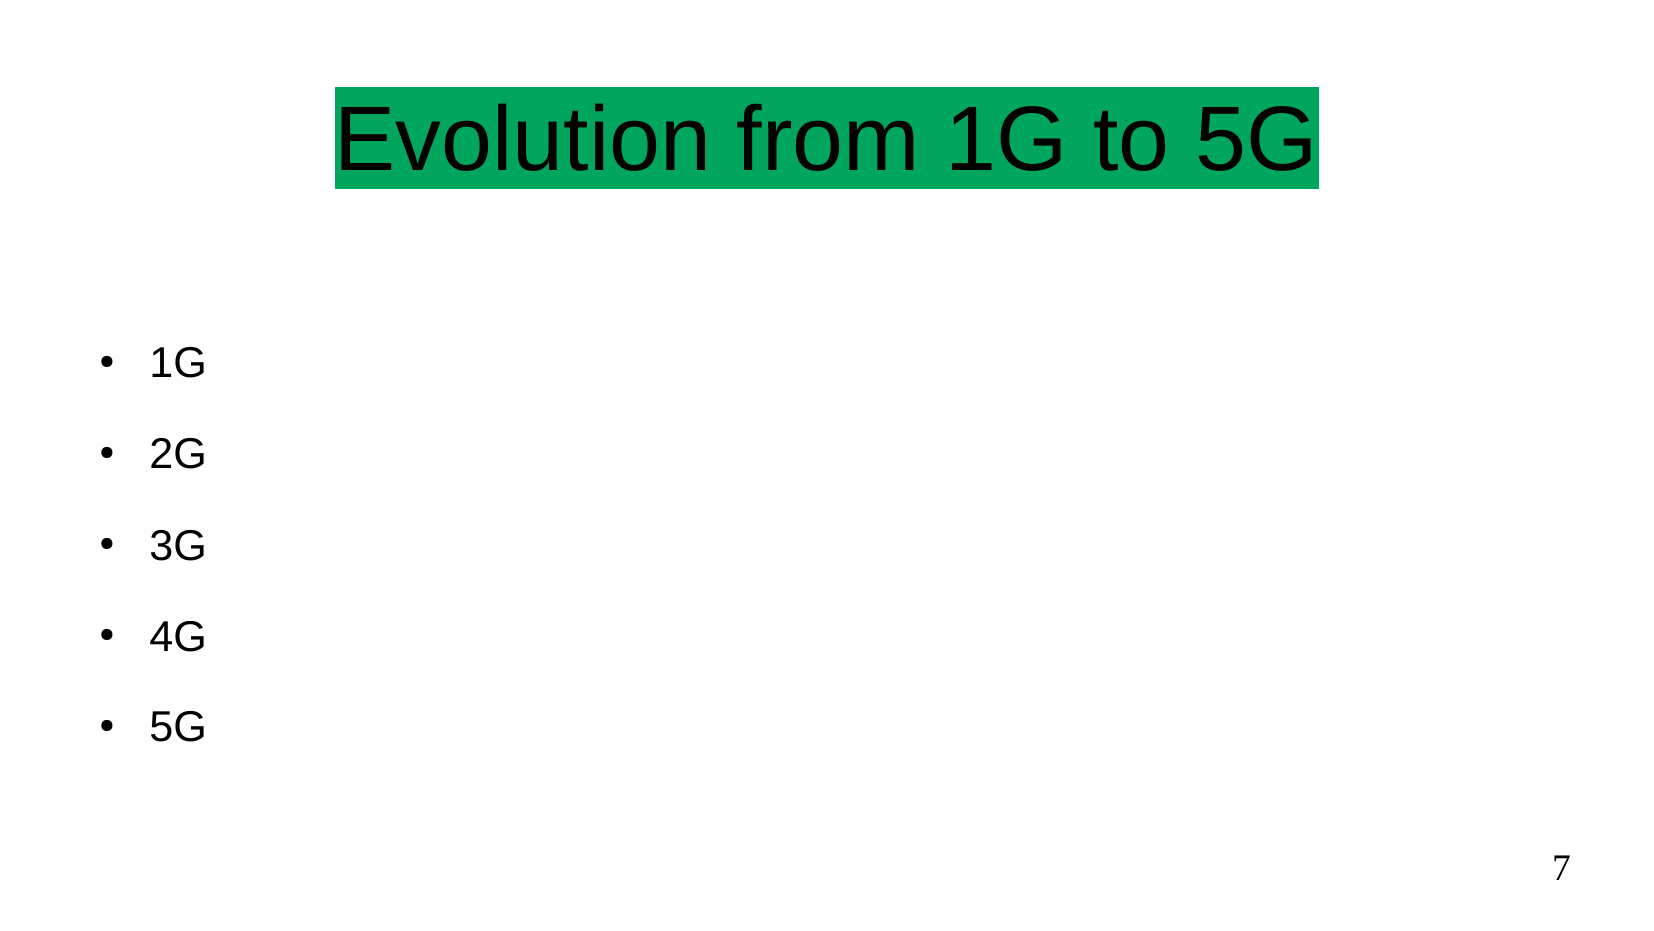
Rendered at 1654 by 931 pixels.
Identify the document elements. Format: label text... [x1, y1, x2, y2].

list 1G 2G 3G 4G 5G [82, 315, 1571, 758]
title Evolution from 1G to 5G [82, 60, 1571, 216]
text_box 7 [1185, 847, 1571, 912]
